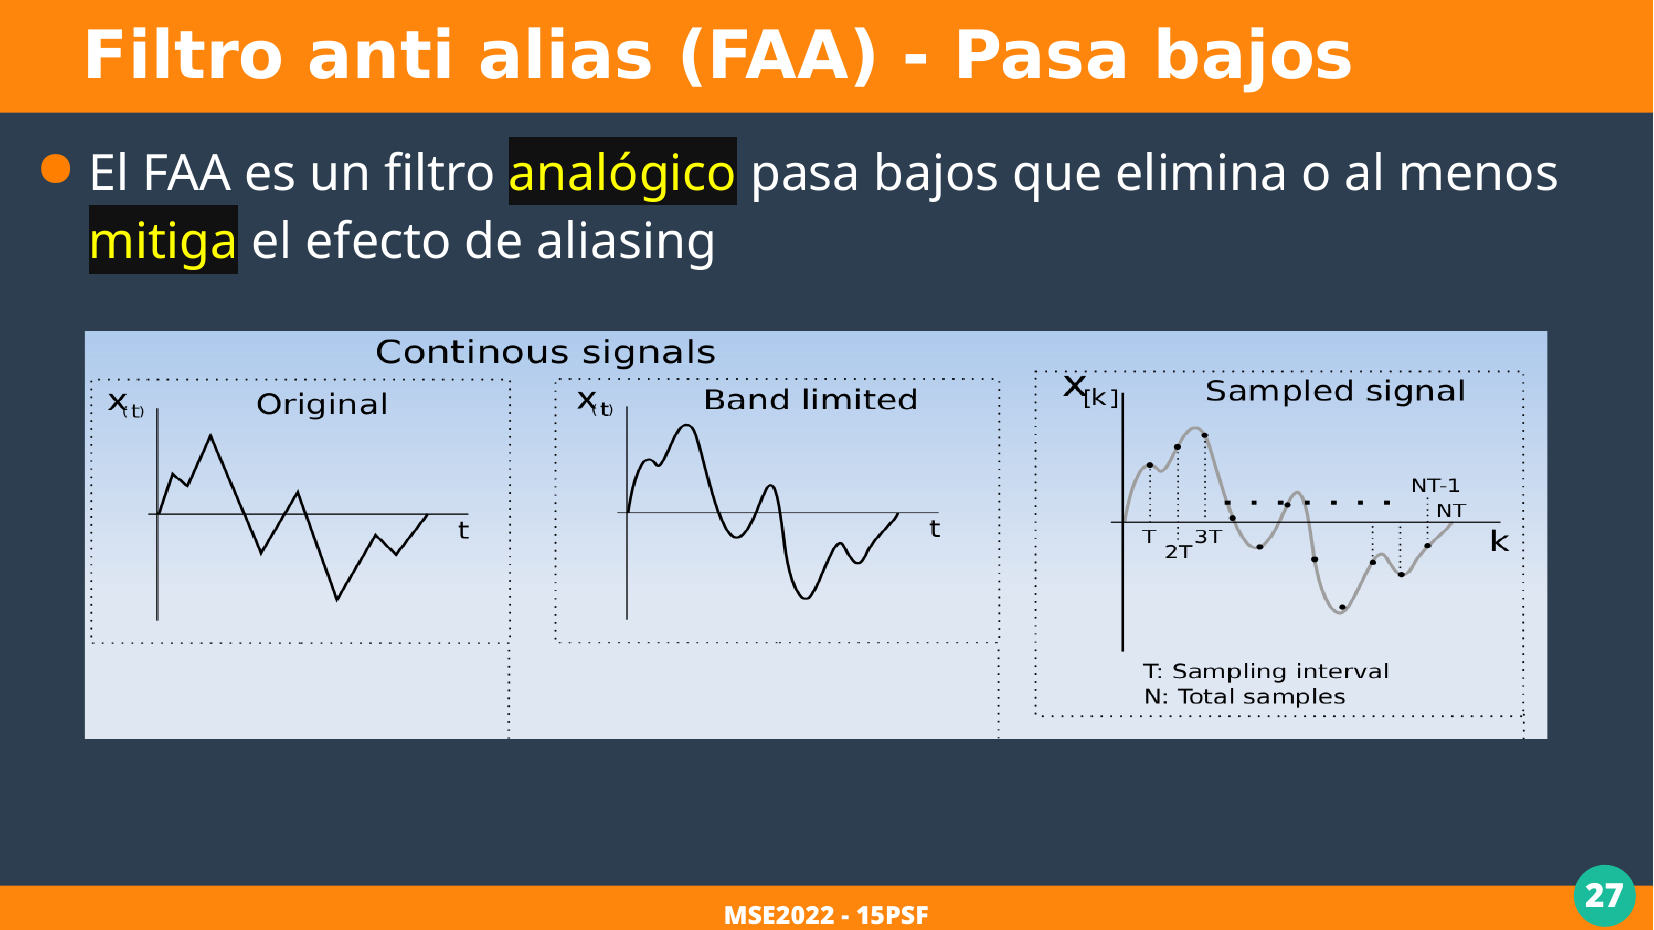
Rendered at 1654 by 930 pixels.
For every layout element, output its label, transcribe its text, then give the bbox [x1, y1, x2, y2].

list El FAA es un filtro analógico pasa bajos que elimina o al menos mitiga el efecto de aliasing [18, 137, 1648, 301]
picture [84, 331, 1548, 739]
title Filtro anti alias (FAA) - Pasa bajos [0, 16, 1653, 113]
